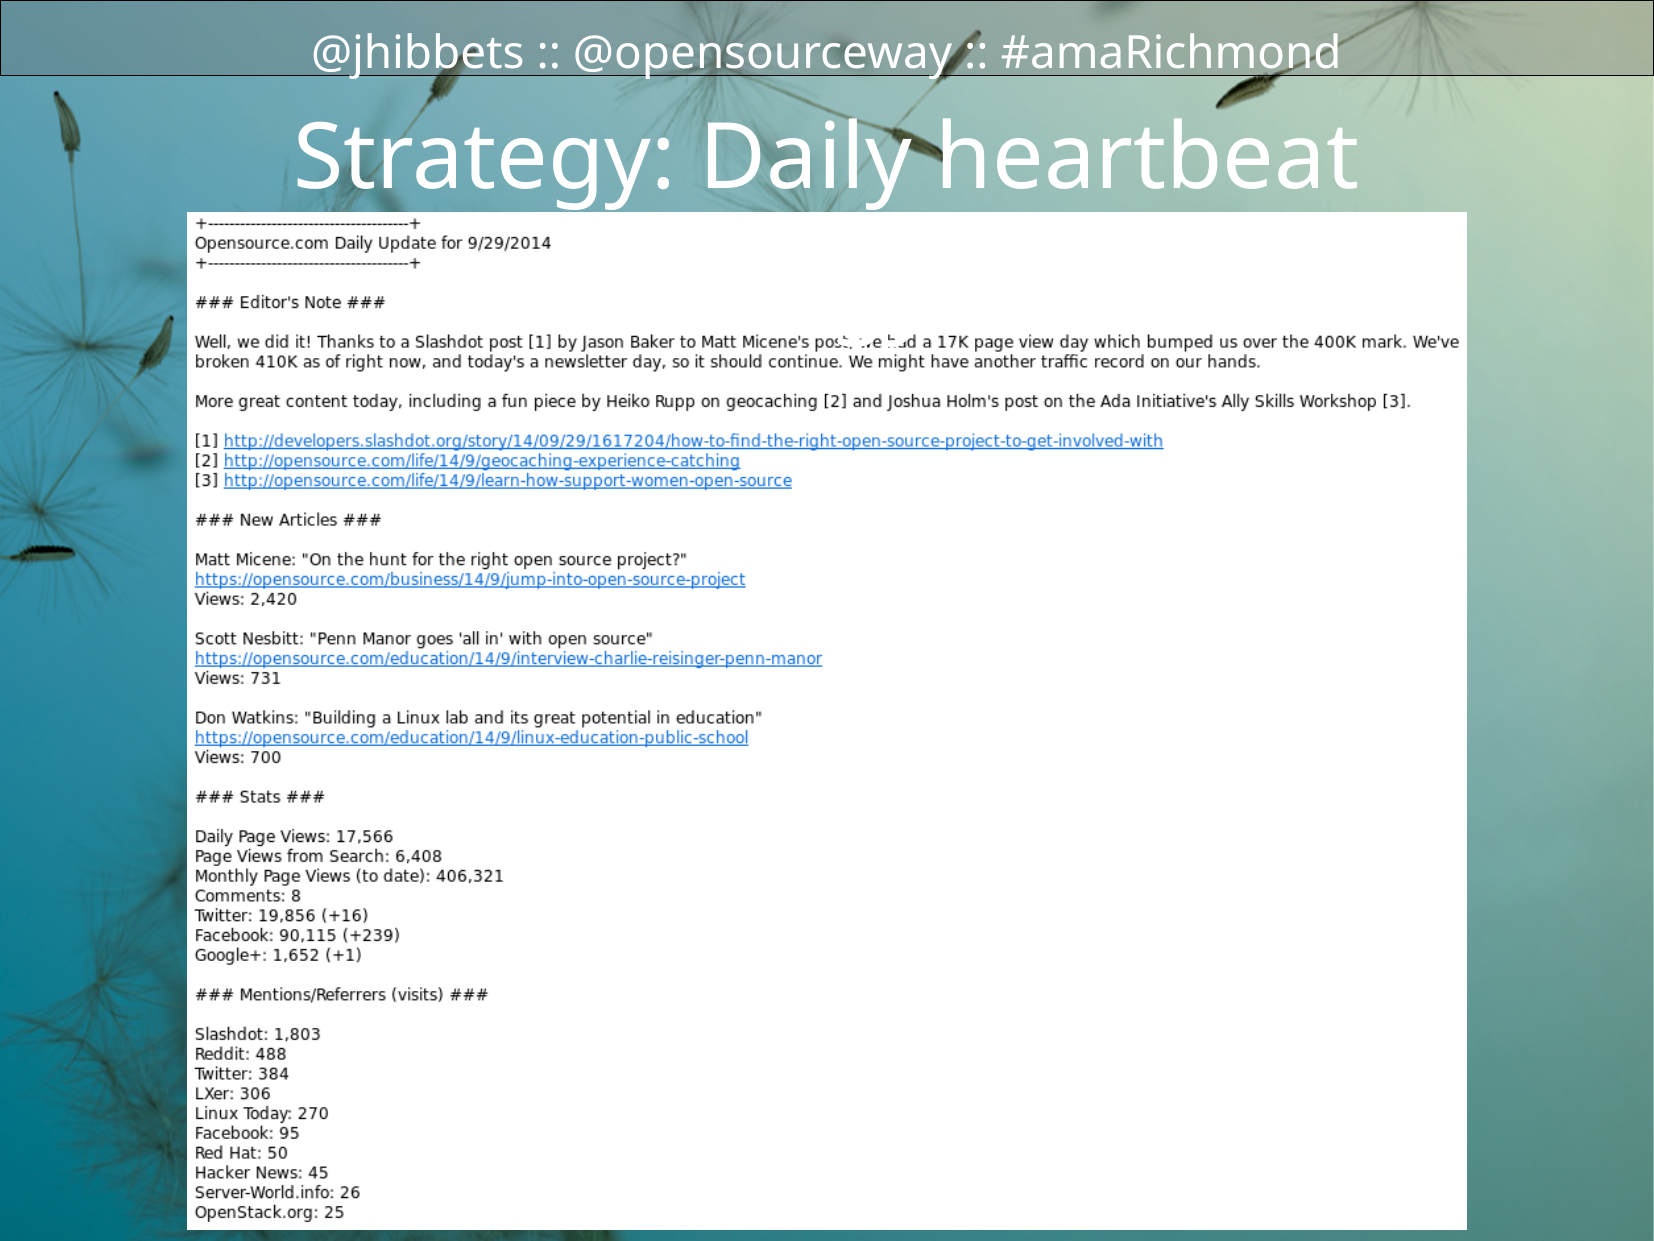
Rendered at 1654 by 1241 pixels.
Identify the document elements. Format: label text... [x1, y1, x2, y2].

picture [0, 76, 1654, 1241]
text_box Strategy [9, 179, 1498, 402]
title Strategy: Daily heartbeat [82, 49, 1571, 257]
